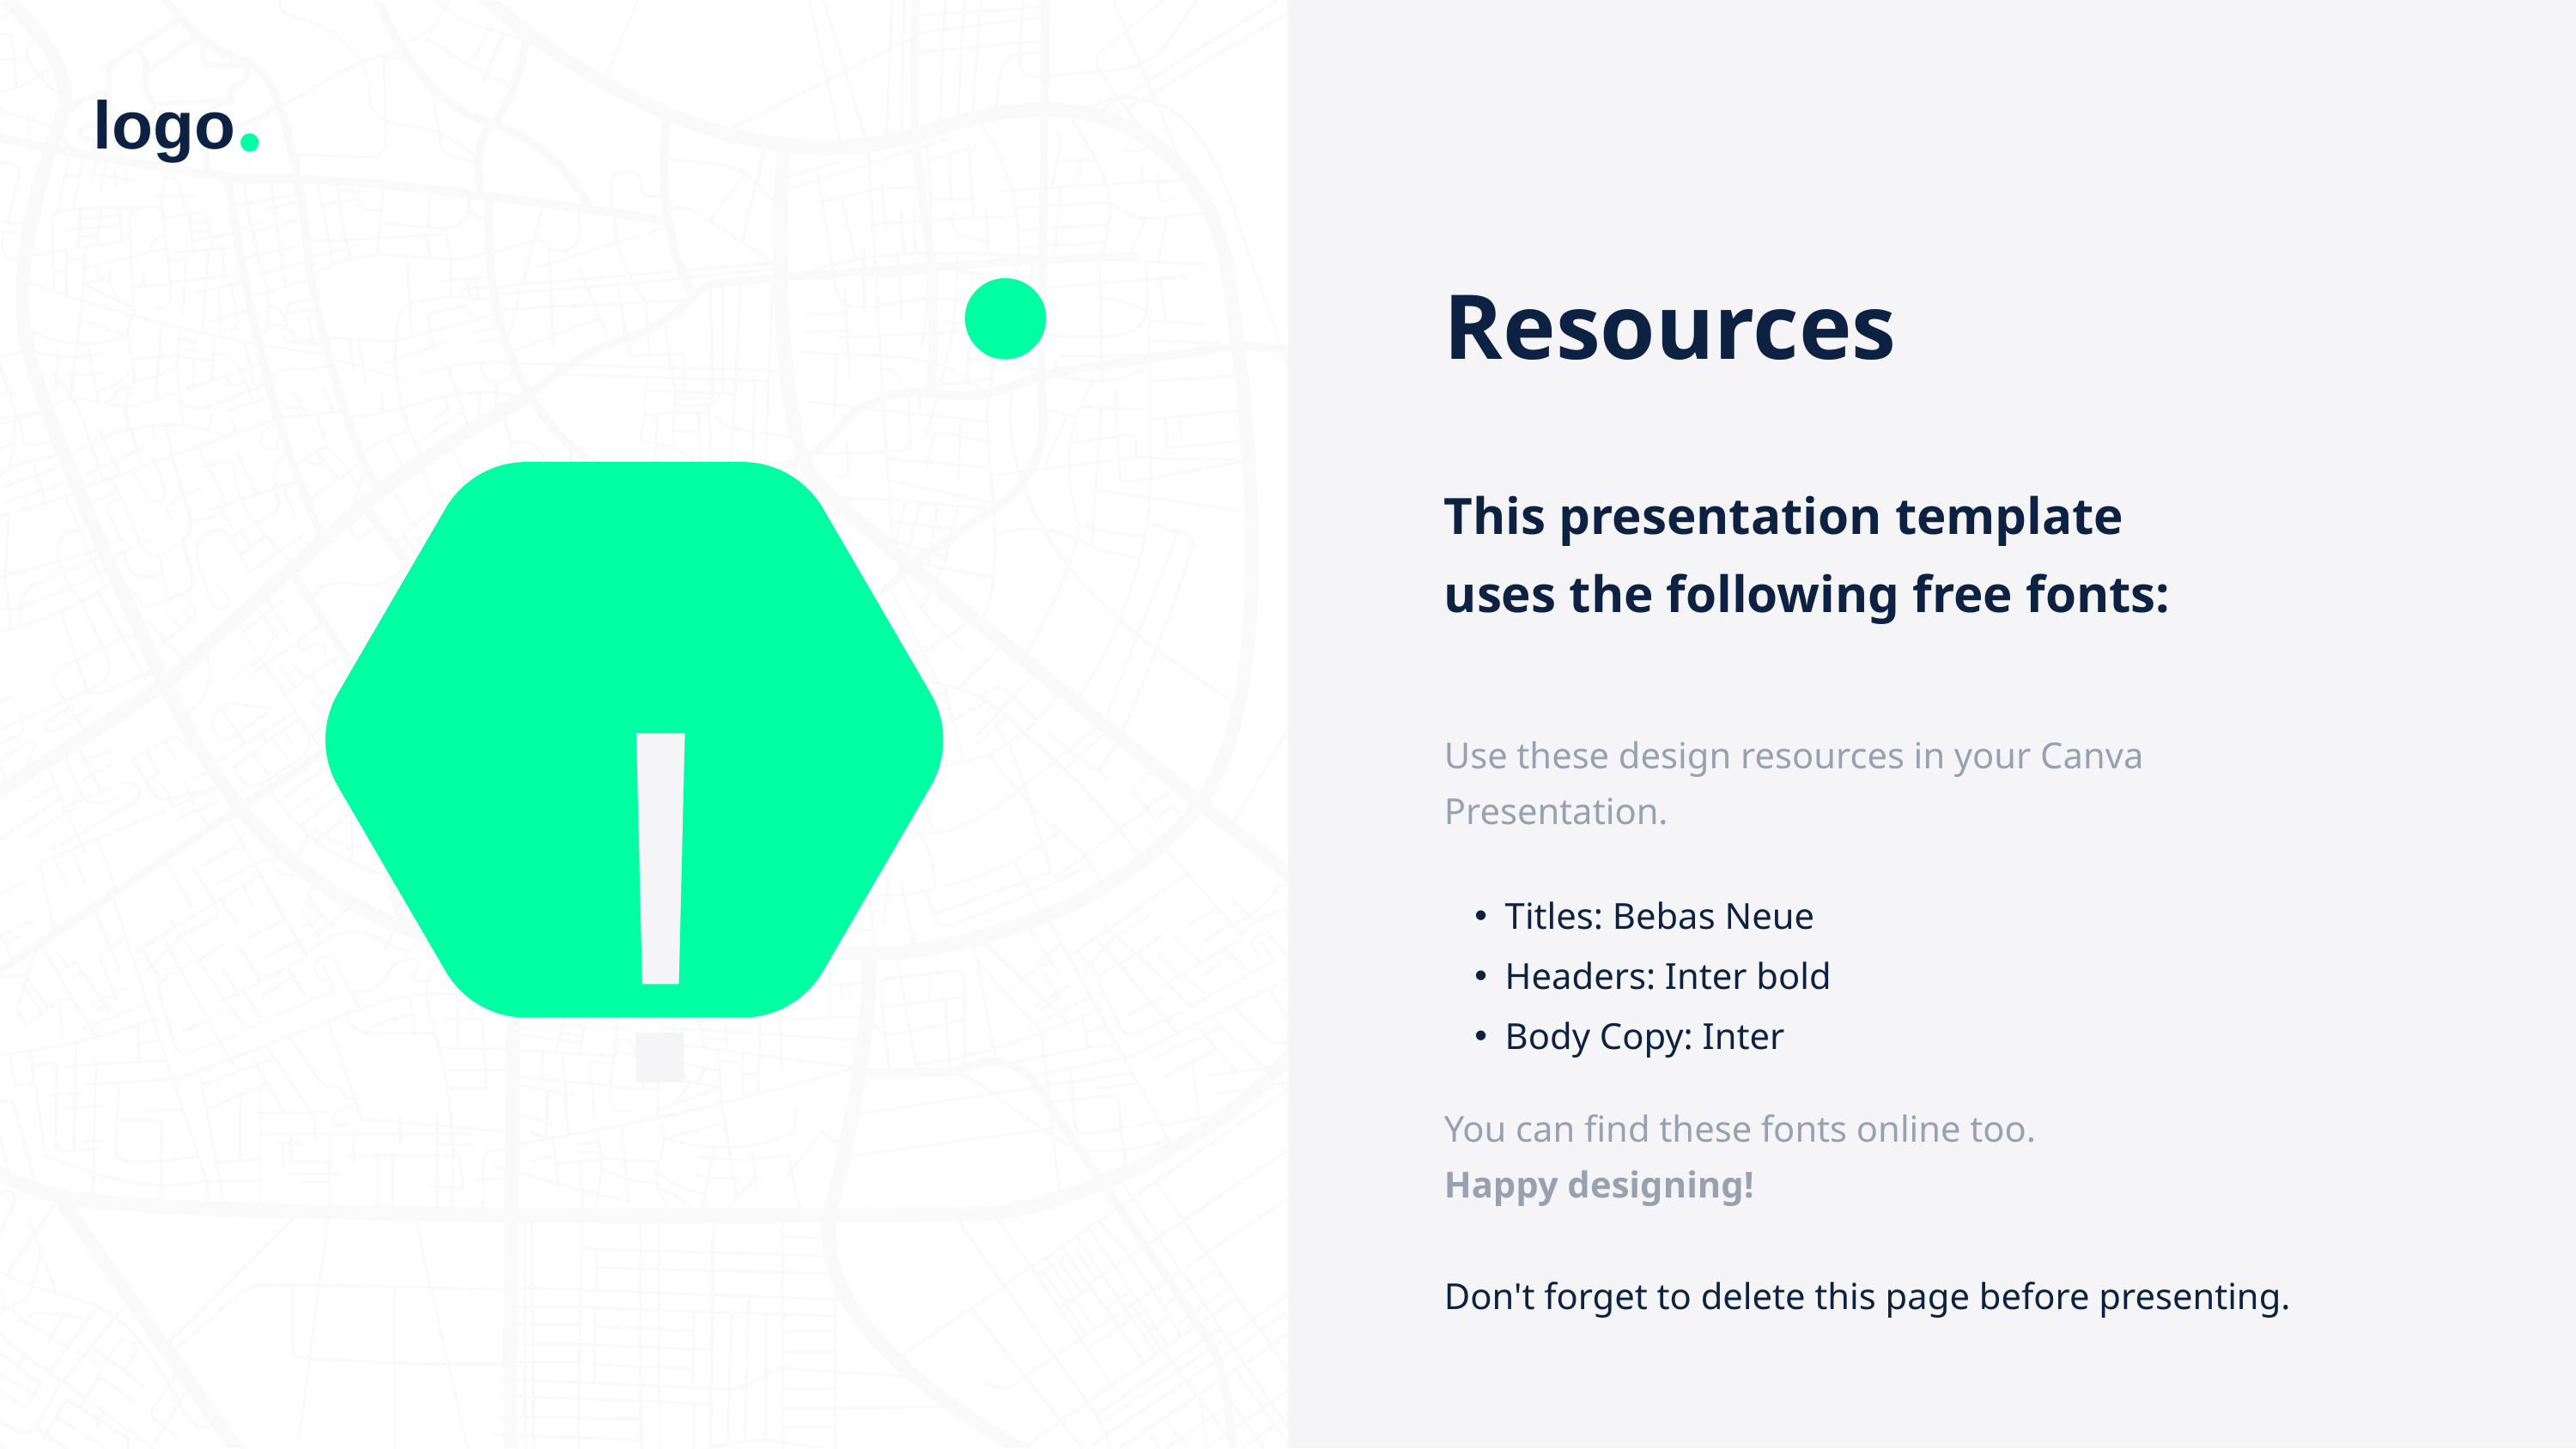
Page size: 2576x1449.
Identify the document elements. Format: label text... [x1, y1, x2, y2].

text_box This presentation template uses the following free fonts: [1443, 466, 2192, 623]
text_box logo [165, 118, 180, 142]
text_box • [238, 81, 253, 179]
text_box Titles: Bebas Neue Headers: Inter bold Body Copy: Inter [1443, 876, 2157, 1058]
text_box [0, 0, 2576, 1449]
text_box Resources [1443, 248, 2286, 378]
text_box You can find these fonts online too. Happy designing! Don't forget to delete this page before presenting. [1443, 1093, 2374, 1317]
text_box • [953, 0, 1013, 479]
text_box logo [94, 65, 248, 163]
text_box Use these design resources in your Canva Presentation. [1443, 719, 2157, 833]
text_box ! [590, 330, 679, 1185]
